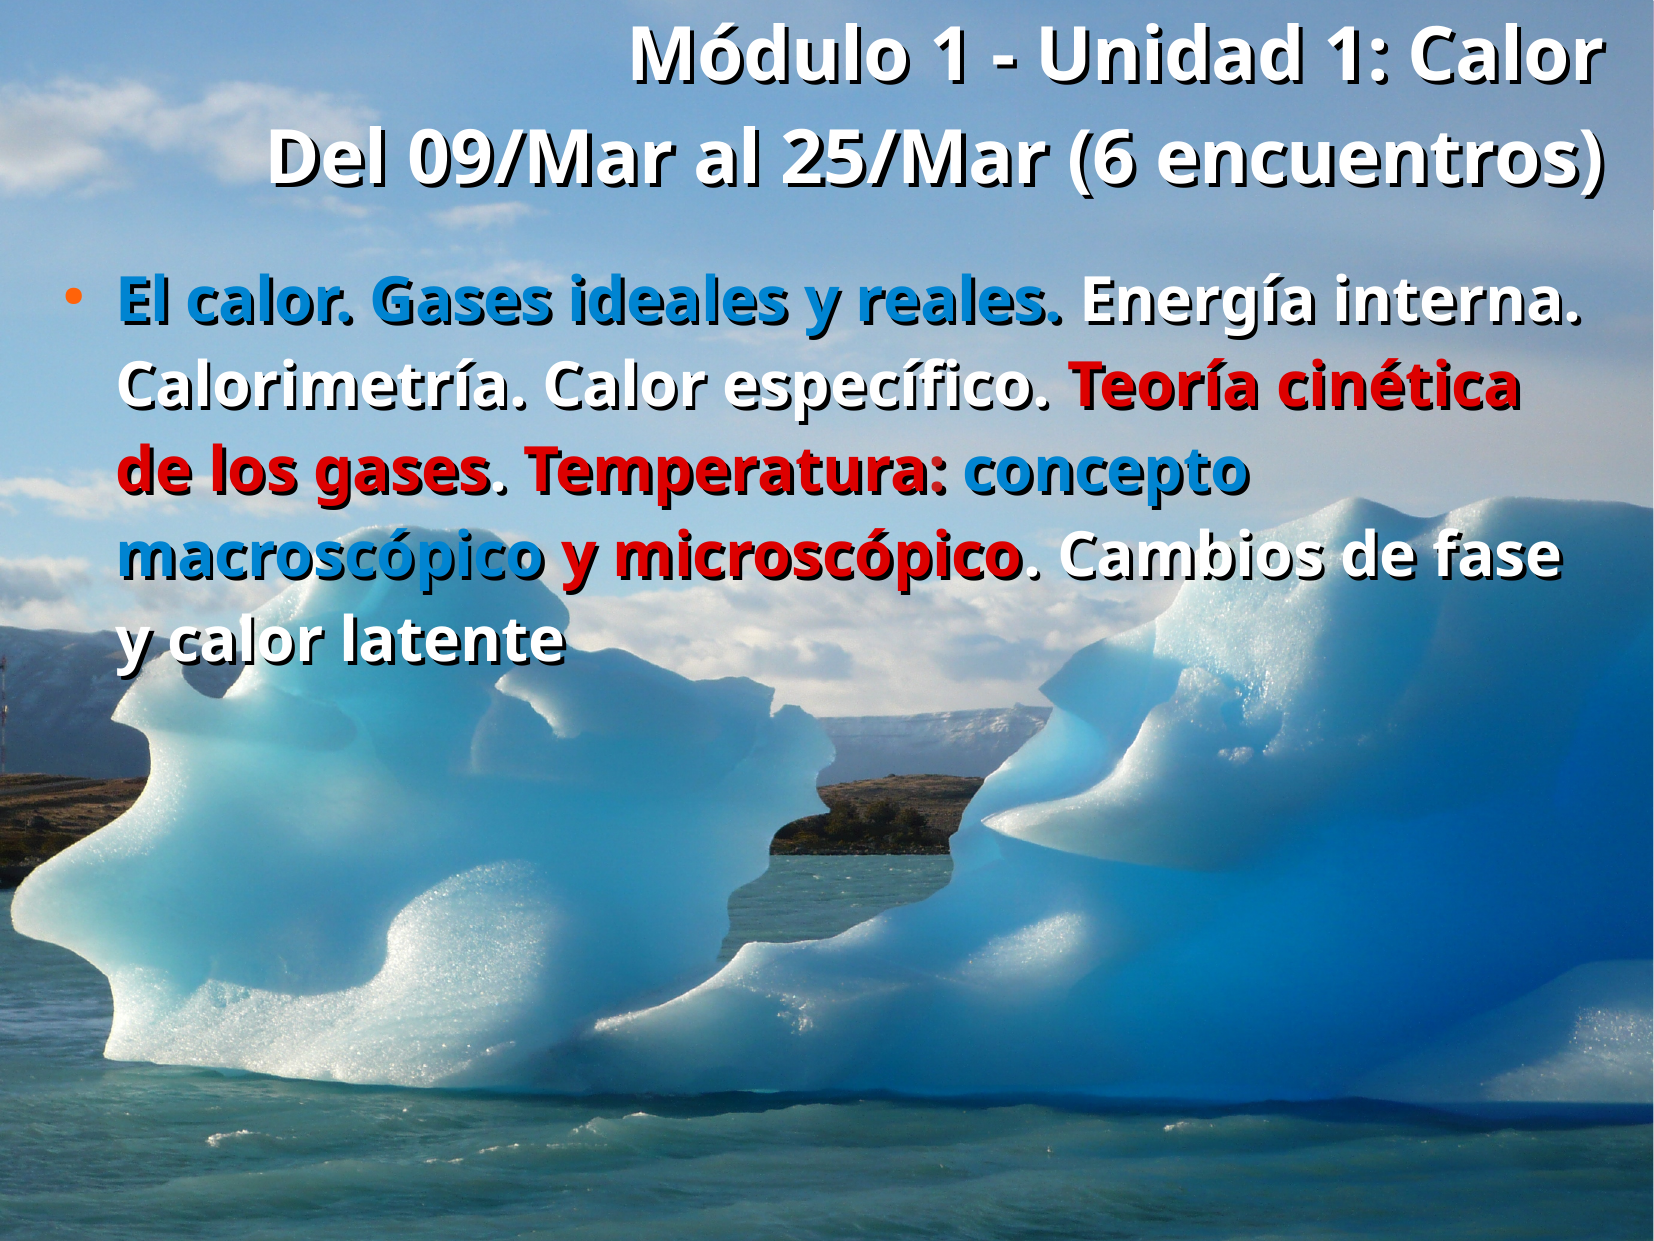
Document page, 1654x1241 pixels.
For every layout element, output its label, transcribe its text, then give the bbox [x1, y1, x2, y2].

picture [0, 0, 1654, 1241]
list El calor. Gases ideales y reales. Energía interna. Calorimetría. Calor específico. Teoría cinética de los gases. Temperatura: concepto macroscópico y microscópico. Cambios de fase y calor latente [45, 255, 1606, 1156]
title Módulo 1 - Unidad 1: Calor Del 09/Mar al 25/Mar (6 encuentros) [45, 11, 1606, 195]
